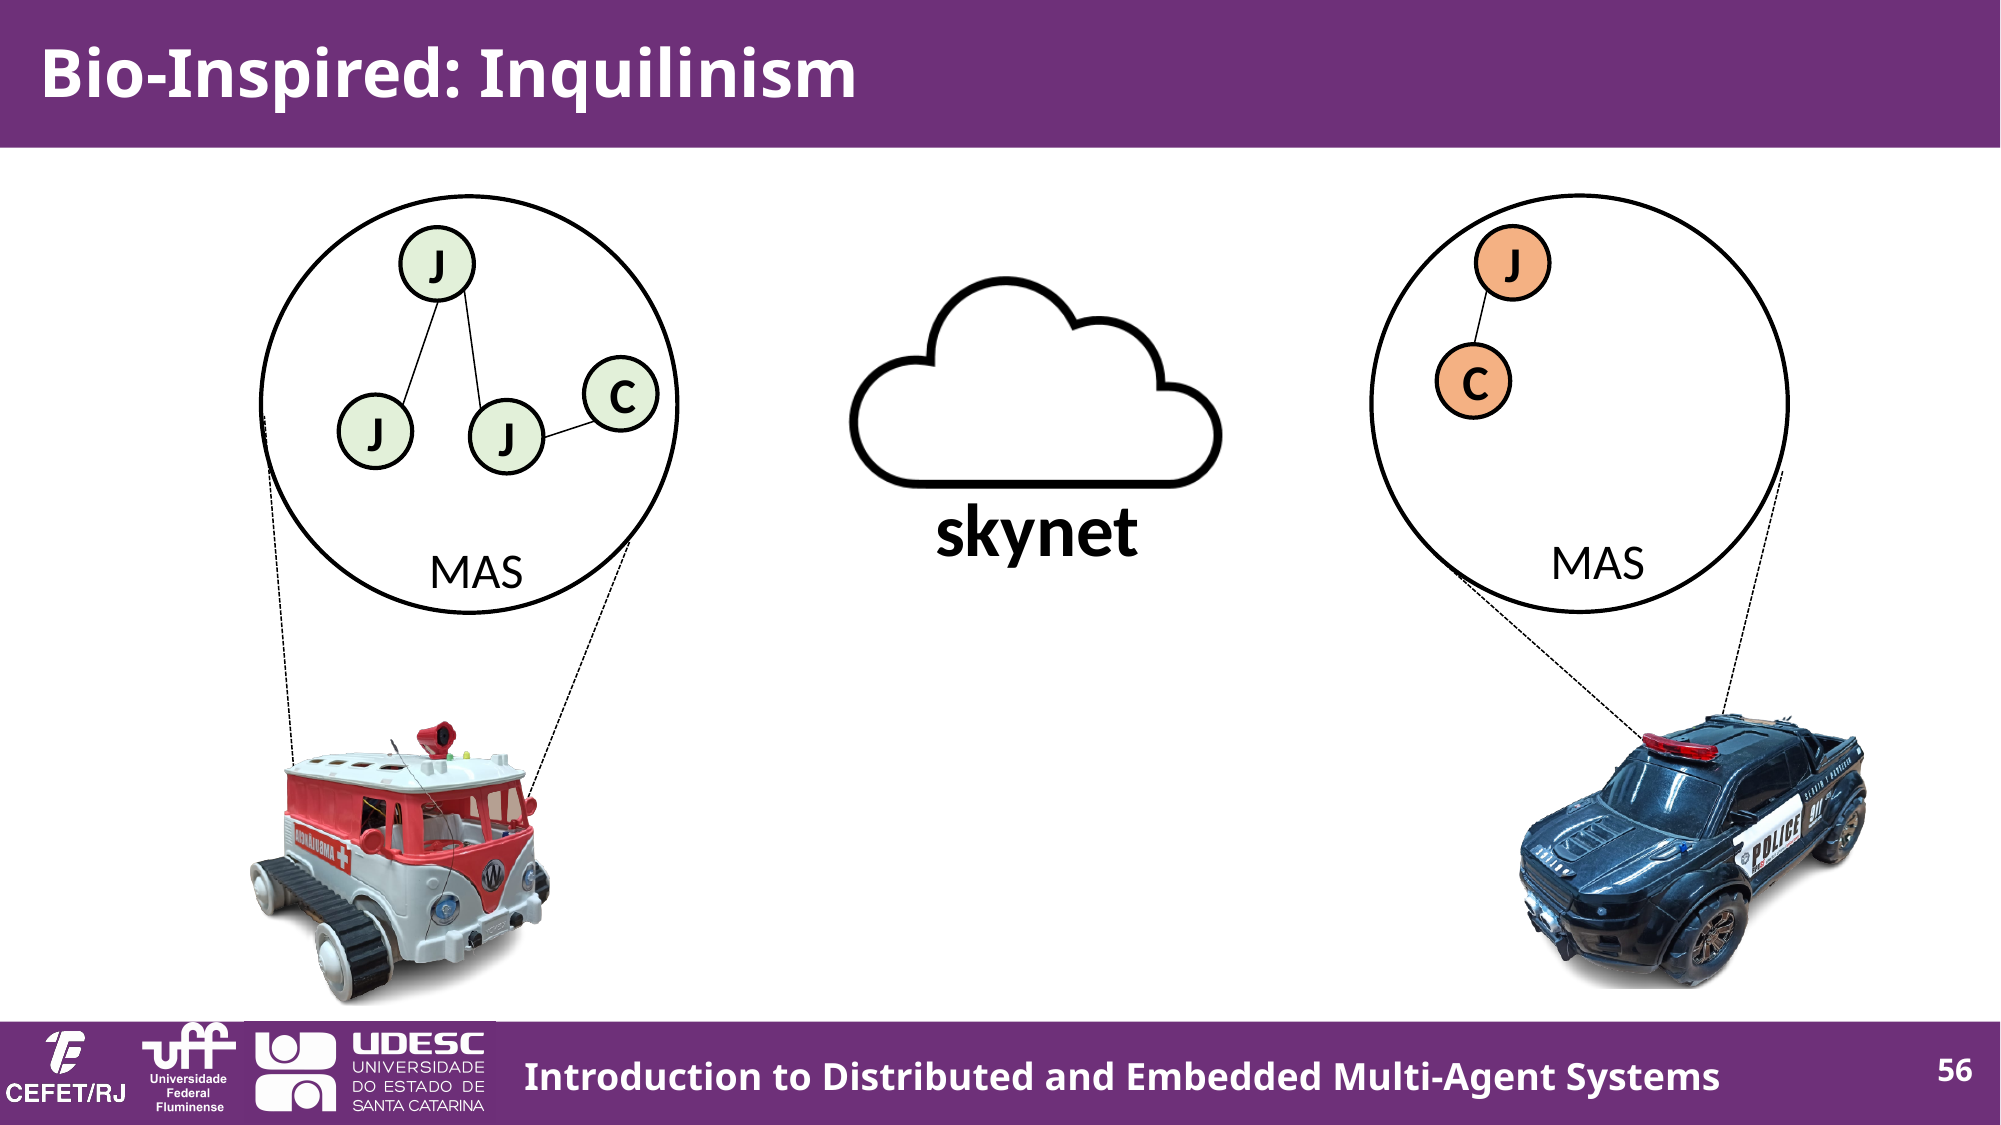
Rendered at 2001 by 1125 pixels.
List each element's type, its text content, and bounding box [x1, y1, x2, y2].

text_box [260, 196, 678, 606]
picture [245, 719, 555, 1006]
text_box MAS [1535, 522, 1660, 598]
text_box C [583, 357, 658, 431]
picture [6, 1009, 125, 1125]
text_box [420, 607, 518, 613]
picture [244, 1021, 496, 1123]
text_box Bio-Inspired: Inquilinism [25, 23, 1999, 119]
text_box [1371, 195, 1788, 612]
text_box C [1436, 344, 1511, 418]
text_box J [1475, 226, 1550, 300]
picture [141, 1021, 237, 1117]
picture [824, 170, 1249, 595]
text_box MAS [414, 531, 539, 607]
picture [1513, 711, 1872, 989]
text_box J [338, 394, 413, 469]
text_box J [400, 227, 474, 301]
text_box J [469, 399, 544, 474]
